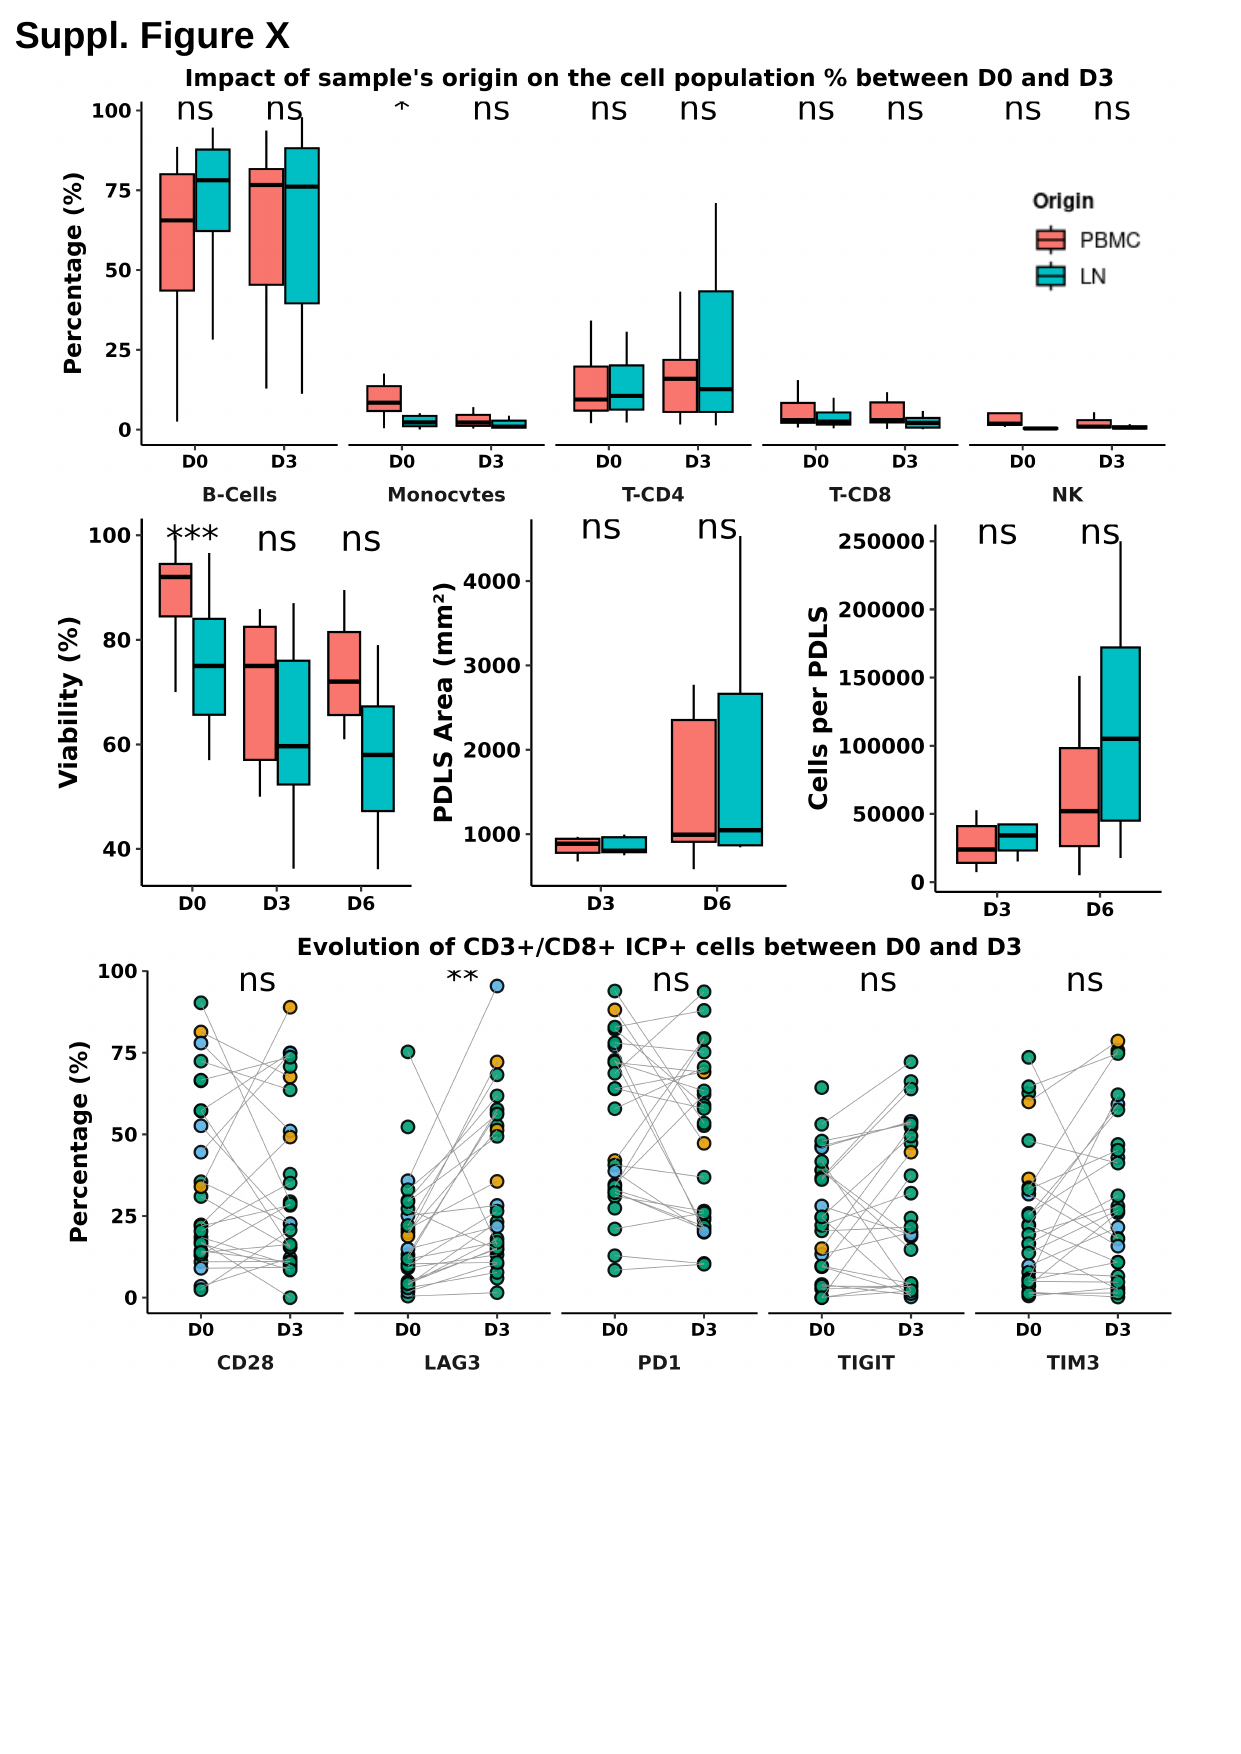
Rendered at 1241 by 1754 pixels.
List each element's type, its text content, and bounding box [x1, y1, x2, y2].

picture [59, 927, 1182, 1371]
picture [47, 59, 1176, 922]
text_box Suppl. Figure X [0, 6, 650, 64]
